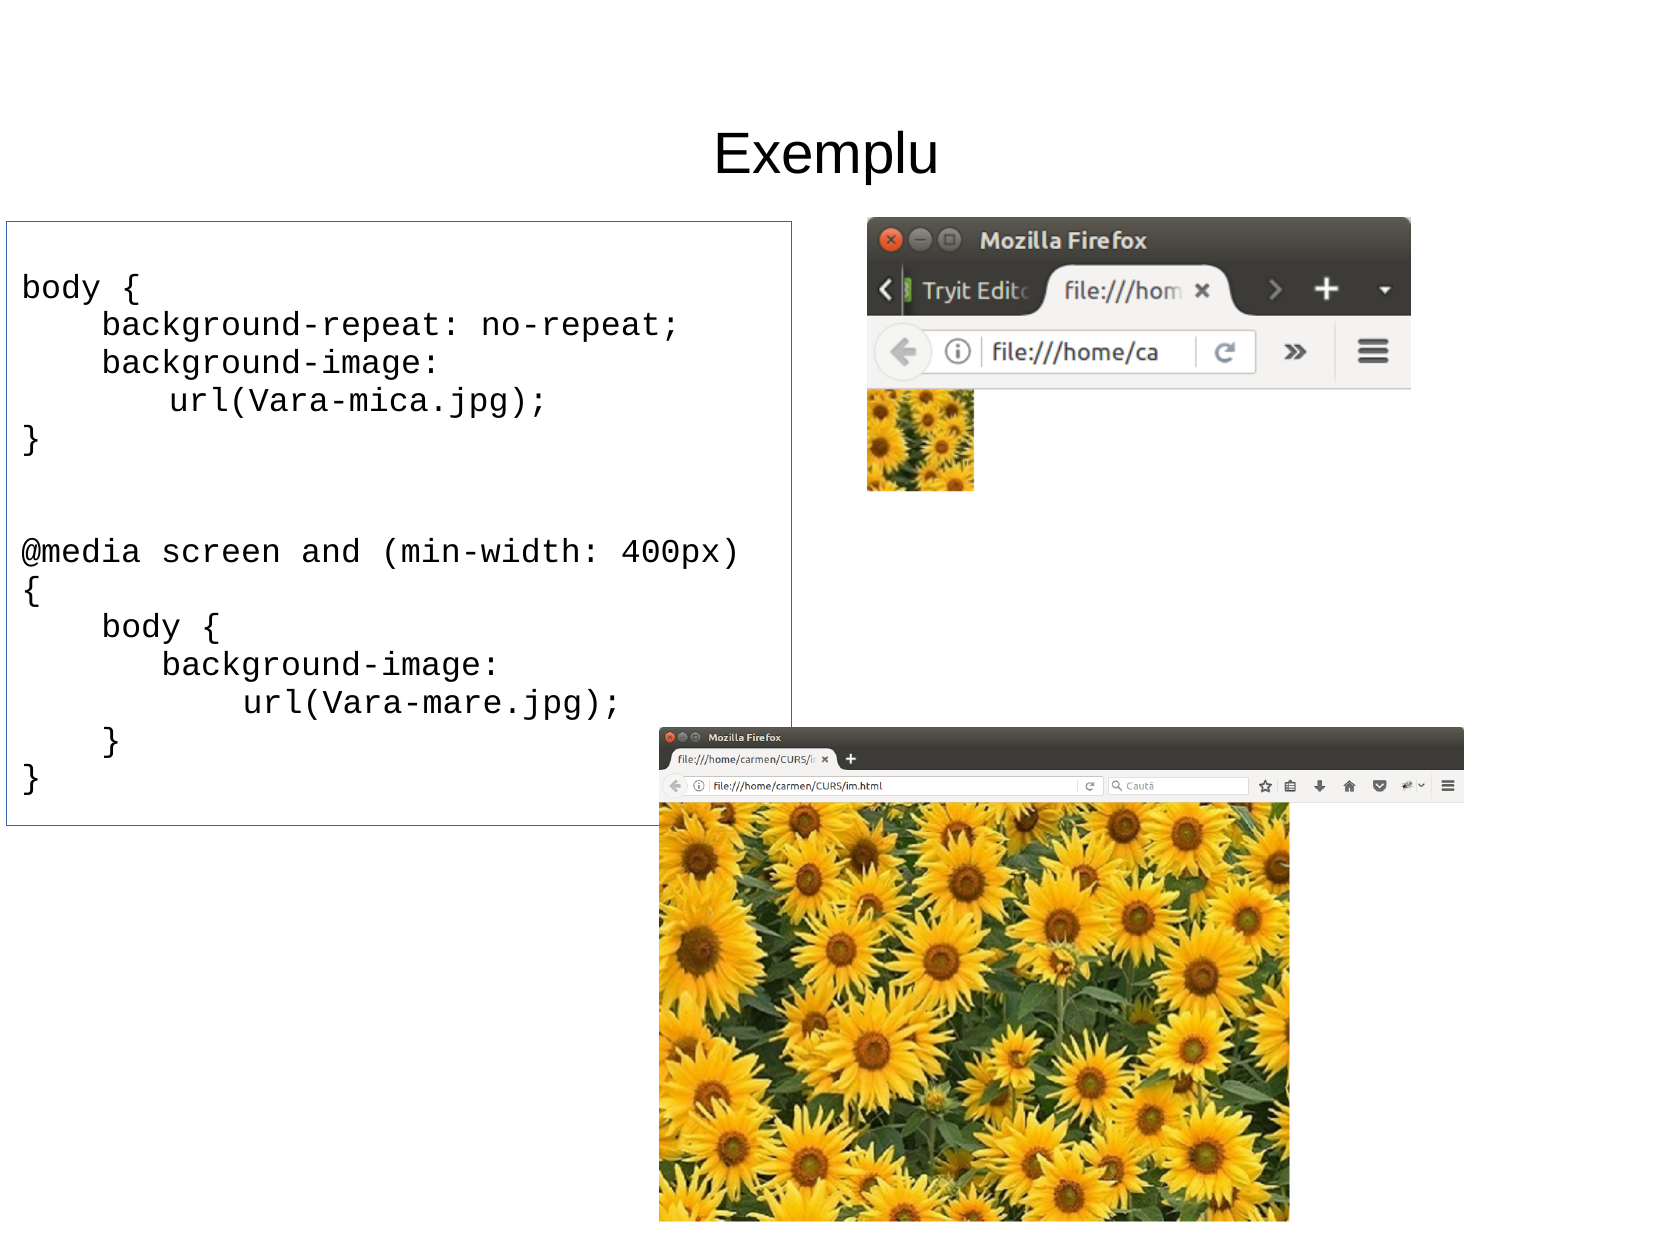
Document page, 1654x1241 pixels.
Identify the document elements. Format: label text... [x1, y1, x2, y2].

picture [867, 217, 1411, 664]
picture [659, 727, 1464, 1223]
text_box body { background-repeat: no-repeat; background-image: url(Vara-mica.jpg); } @media screen and (min-width: 400px) { body { background-image: url(Vara-mare.jpg); } } [6, 221, 792, 826]
title Exemplu [82, 49, 1571, 257]
